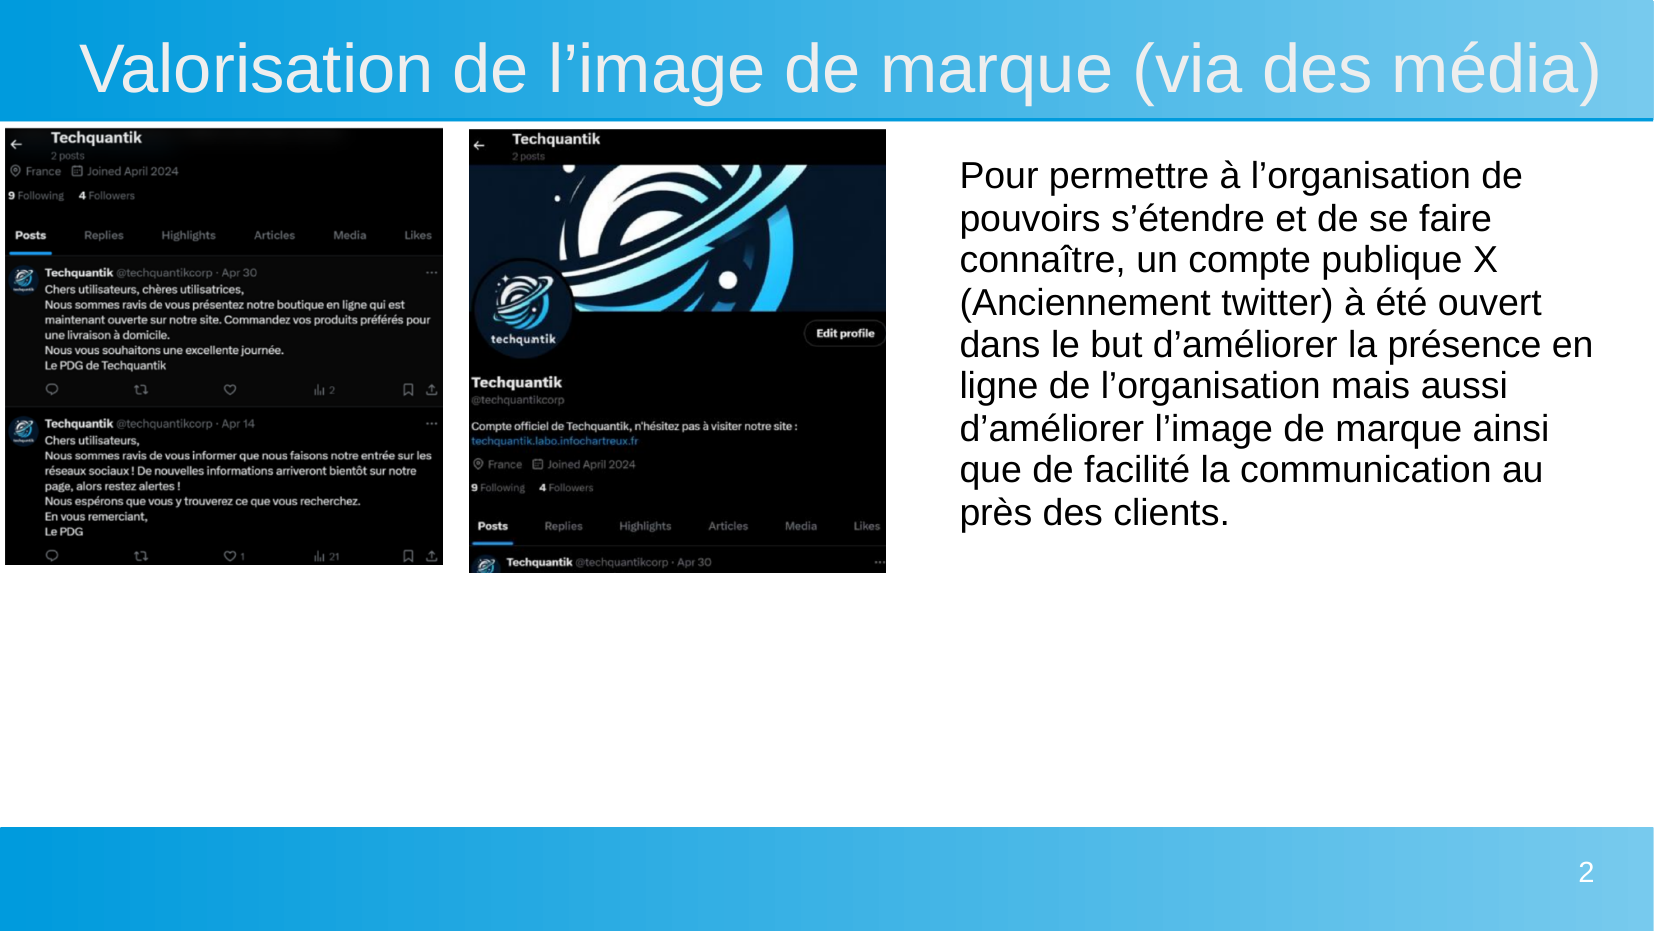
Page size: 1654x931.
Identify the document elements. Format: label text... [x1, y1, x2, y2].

picture [5, 127, 443, 565]
picture [469, 129, 886, 573]
text_box Pour permettre à l’organisation de pouvoirs s’étendre et de se faire connaître, un compte publique X (Anciennement twitter) à été ouvert dans le but d’améliorer la présence en ligne de l’organisation mais aussi d’améliorer l’image de marque ainsi que de facilité la communication au près des clients. [944, 147, 1625, 768]
title Valorisation de l’image de marque (via des média) [0, 0, 1654, 146]
